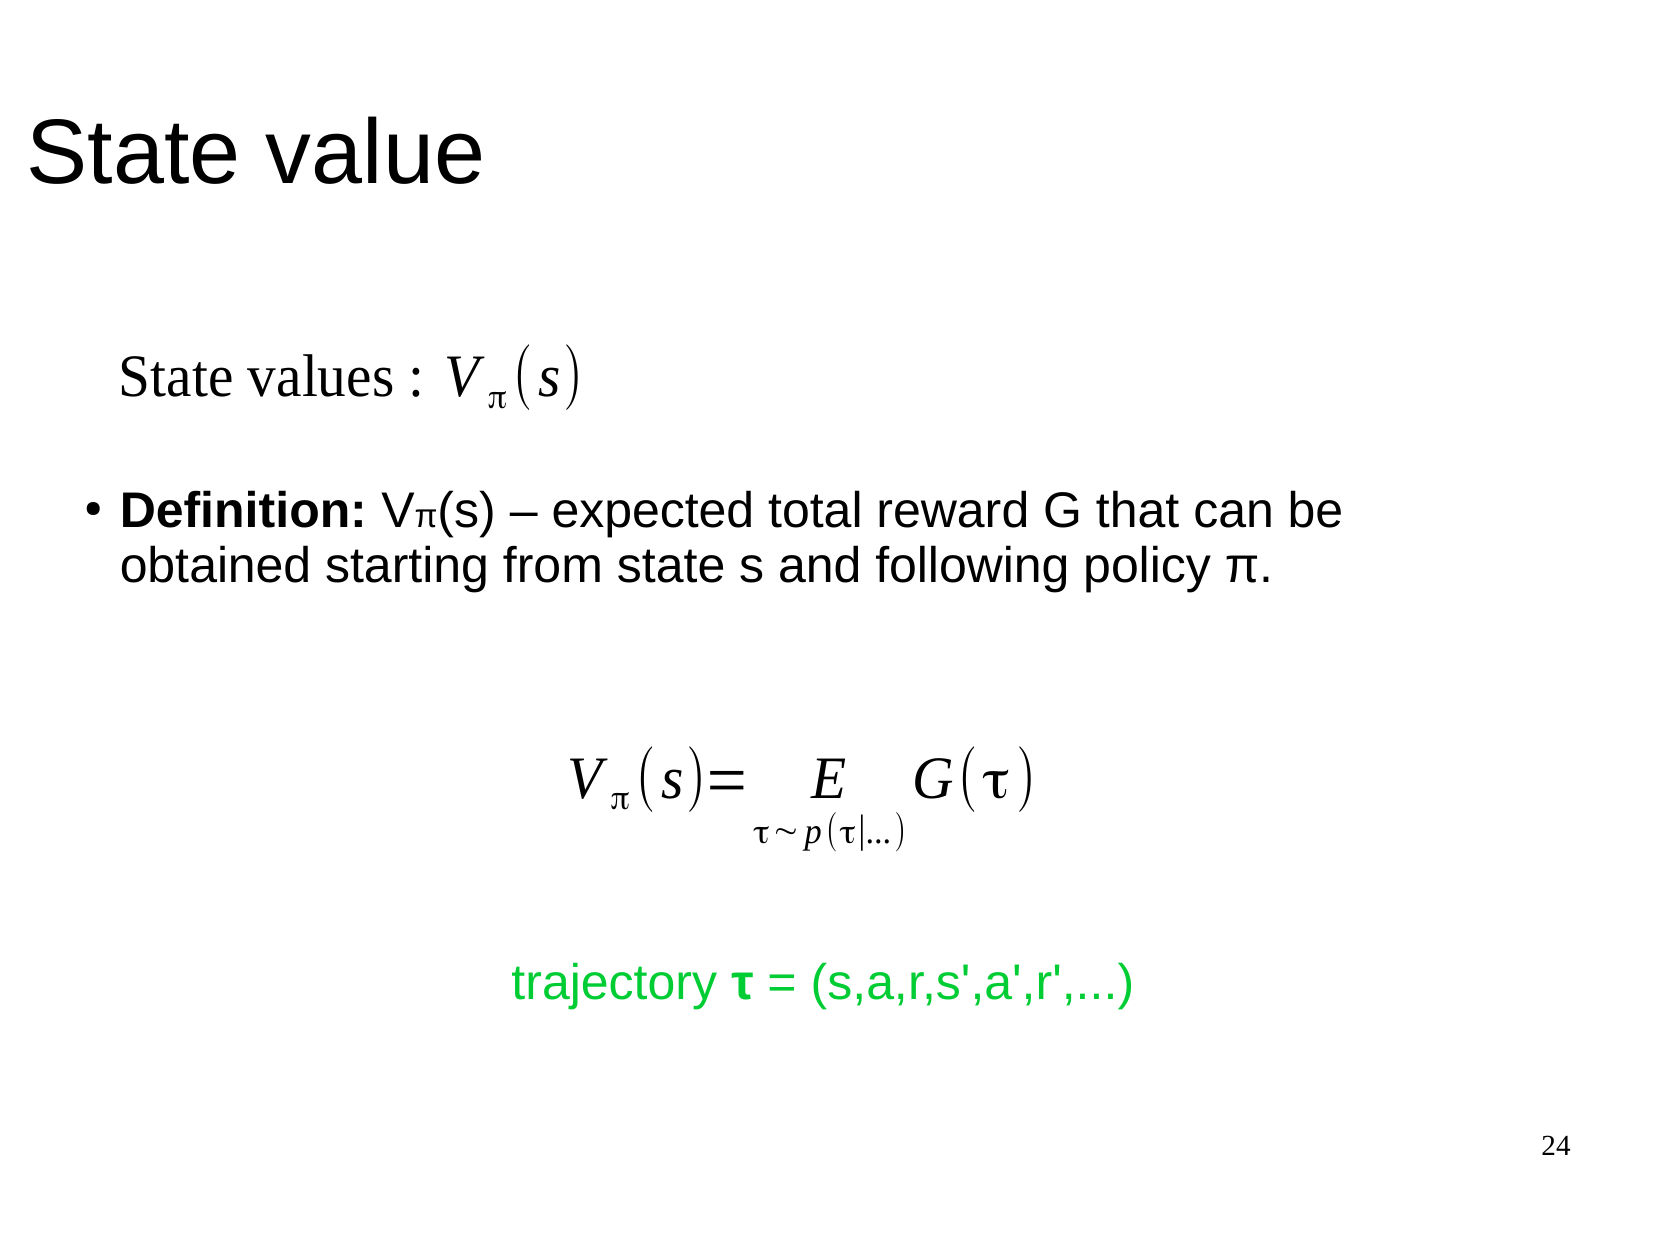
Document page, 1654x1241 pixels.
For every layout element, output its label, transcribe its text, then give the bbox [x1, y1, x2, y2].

text_box Definition: Vπ(s) – expected total reward G that can be obtained starting from state s and following policy π. [34, 418, 1361, 603]
text_box State value [11, 93, 1477, 211]
chart [553, 741, 1049, 854]
text_box trajectory τ = (s,a,r,s',a',r',...) [496, 946, 1185, 1056]
chart [104, 340, 596, 413]
